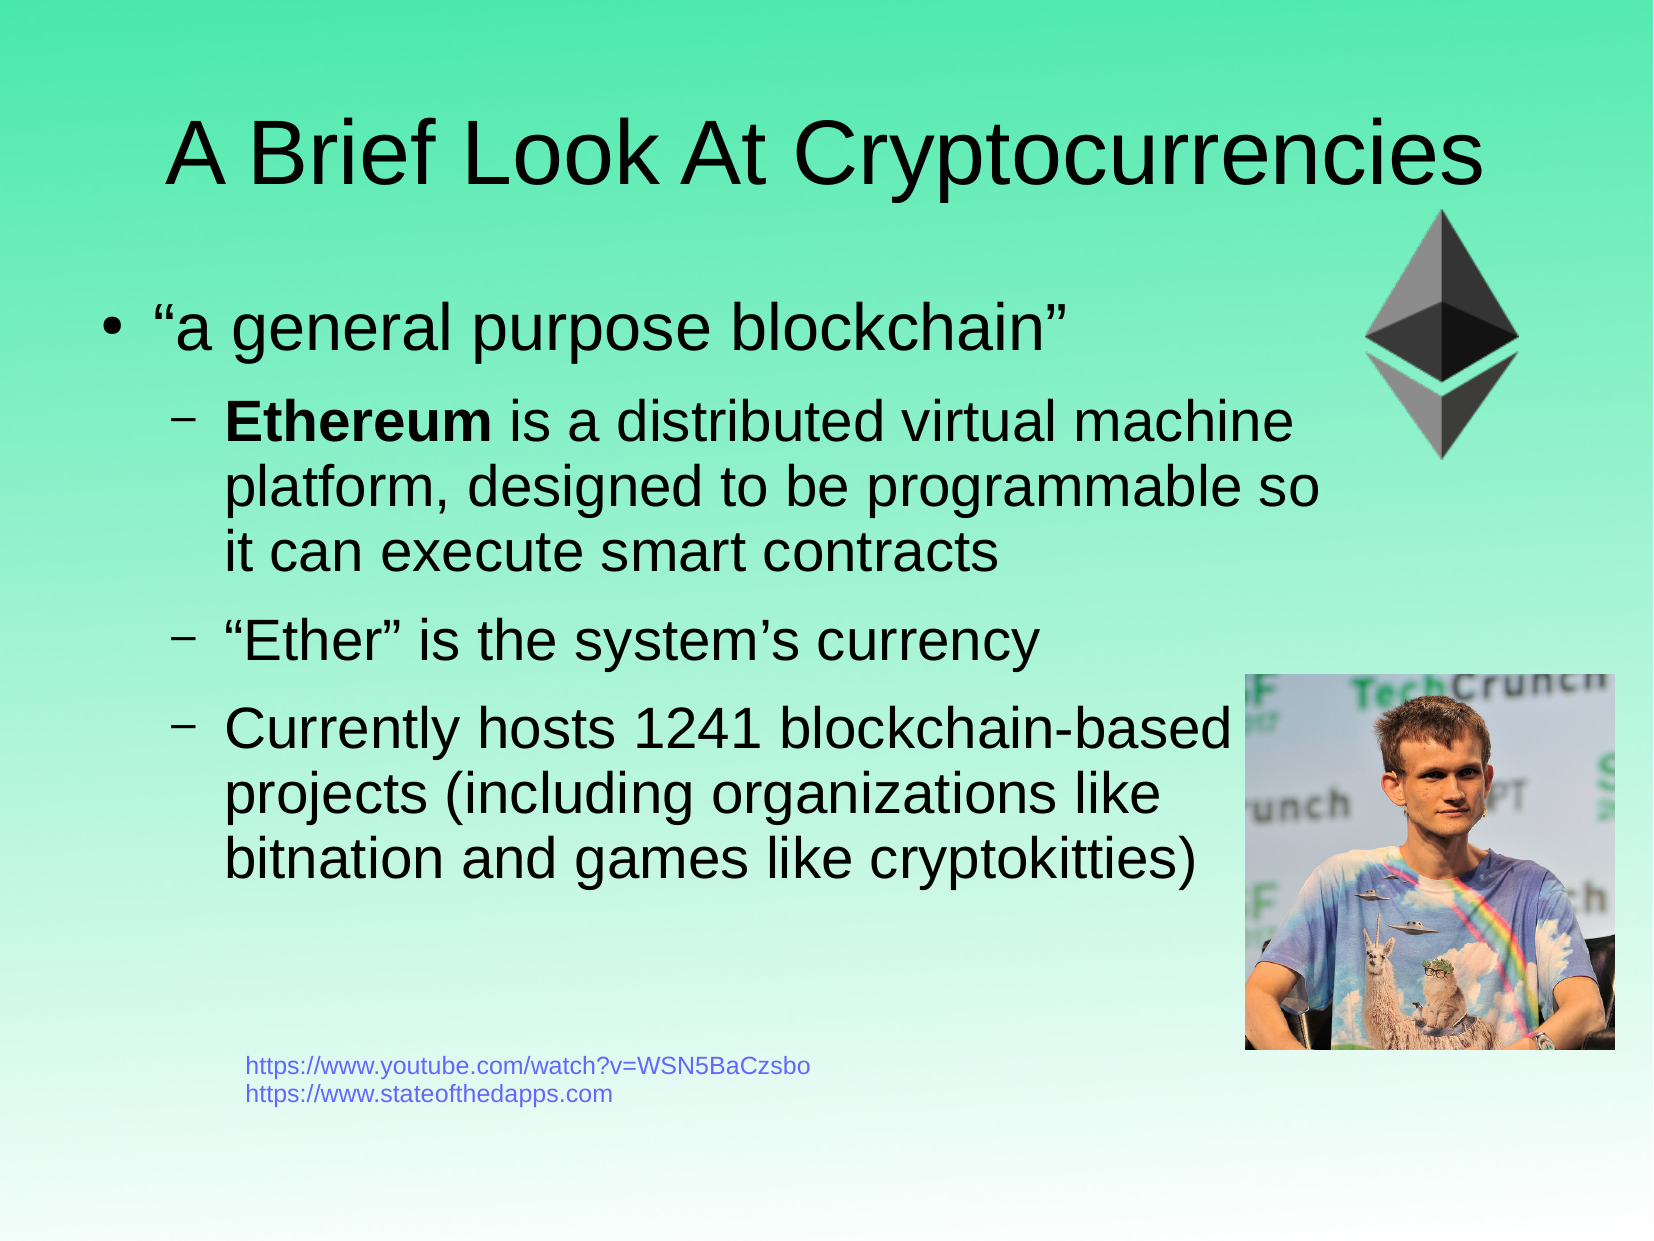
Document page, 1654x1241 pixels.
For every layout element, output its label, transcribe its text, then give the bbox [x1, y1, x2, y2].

text_box https://www.youtube.com/watch?v=WSN5BaCzsbo https://www.stateofthedapps.com [230, 1044, 846, 1144]
list “a general purpose blockchain” Ethereum is a distributed virtual machine platform, designed to be programmable so it can execute smart contracts “Ether” is the system’s currency Currently hosts 1241 blockchain-based projects (including organizations like bitnation and games like cryptokitties) [82, 290, 1366, 1010]
picture [0, 0, 1654, 1241]
title A Brief Look At Cryptocurrencies [82, 49, 1571, 257]
